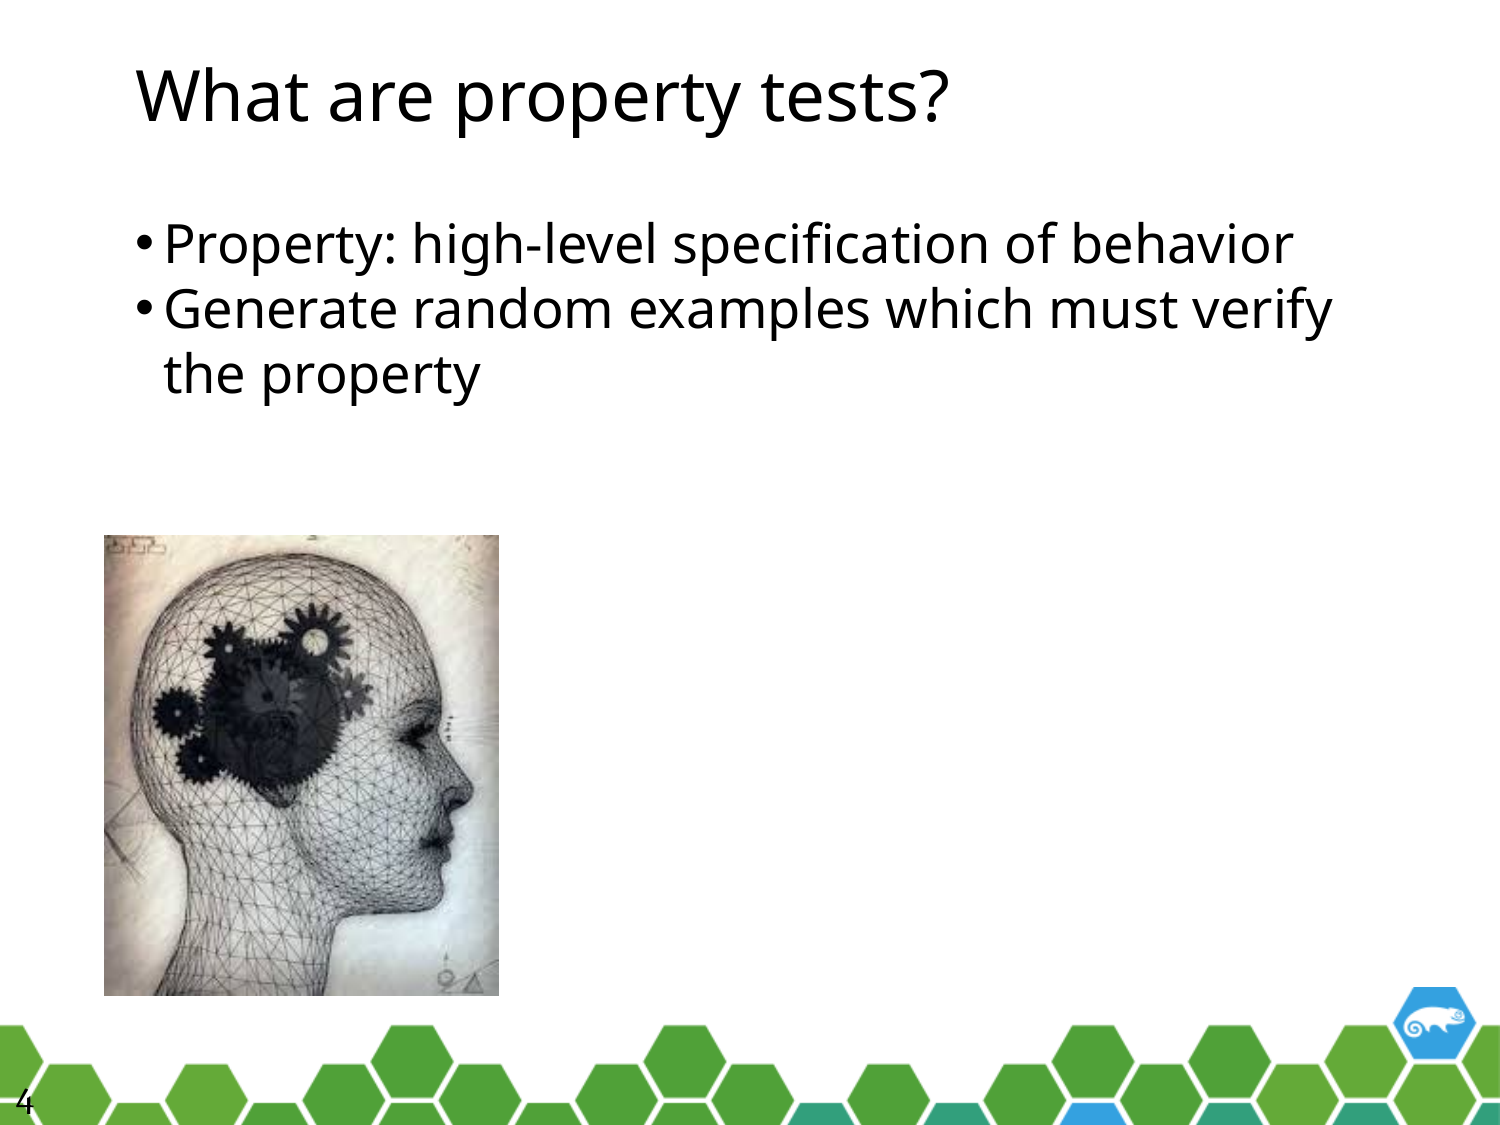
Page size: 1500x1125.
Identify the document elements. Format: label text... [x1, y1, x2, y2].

text_box What are property tests? [134, 12, 1371, 175]
picture [0, 535, 1500, 1125]
text_box Property: high-level specification of behavior Generate random examples which must verify the property [134, 208, 1371, 862]
